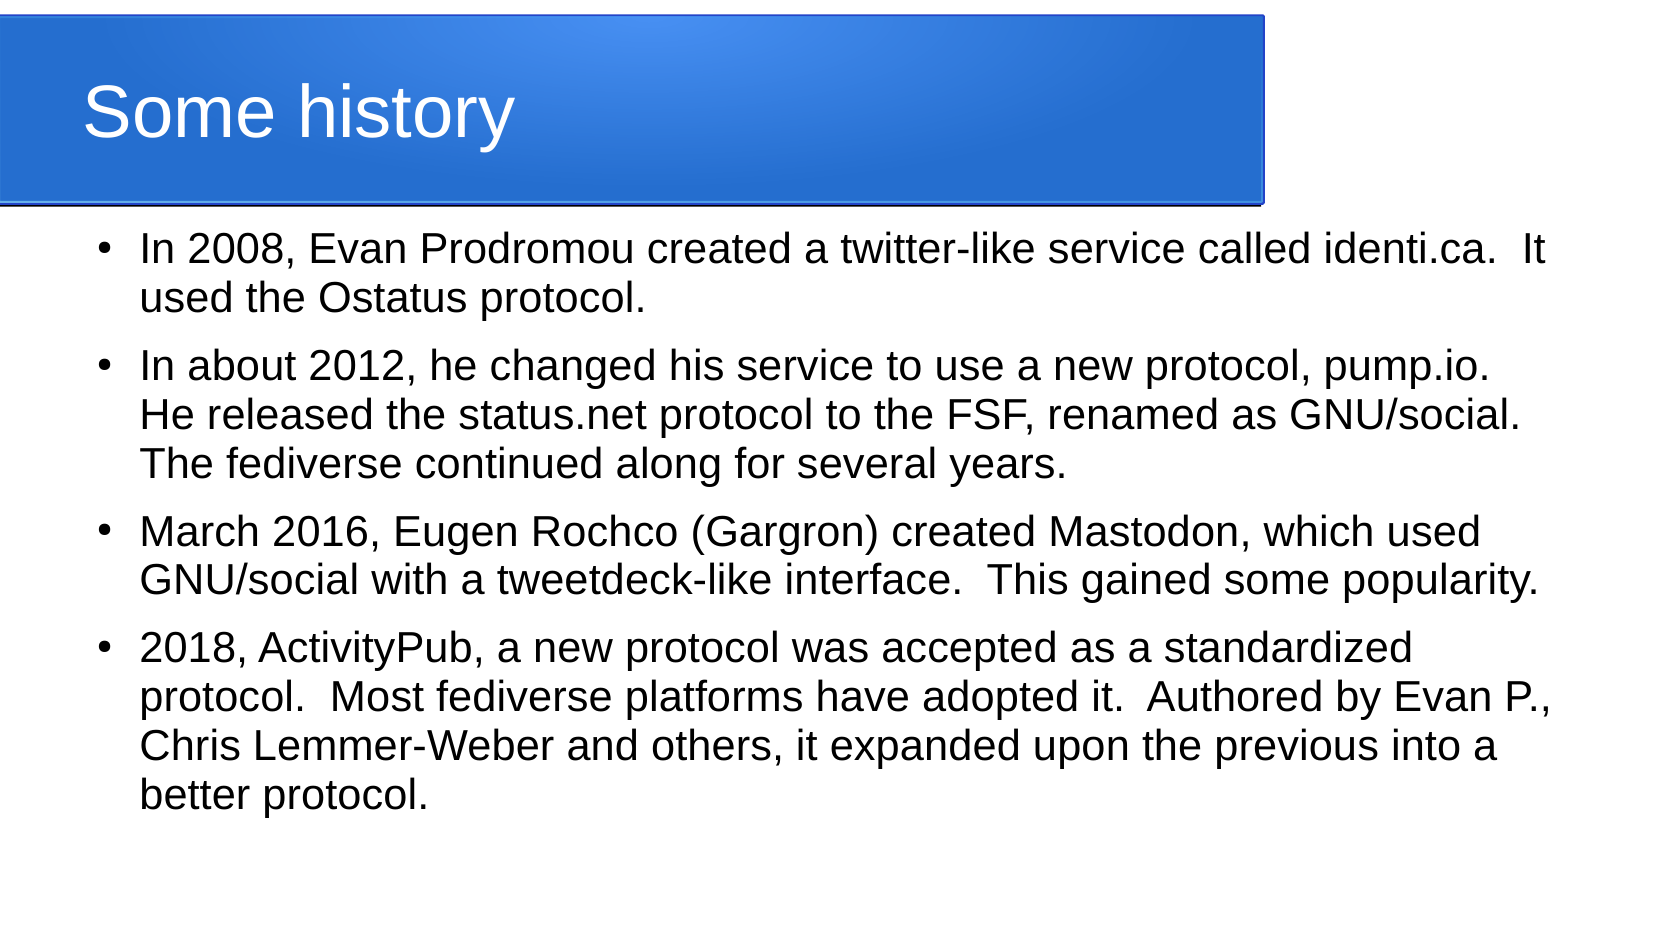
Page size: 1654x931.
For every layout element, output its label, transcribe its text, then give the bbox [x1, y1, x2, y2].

list In 2008, Evan Prodromou created a twitter-like service called identi.ca. It used the Ostatus protocol. In about 2012, he changed his service to use a new protocol, pump.io. He released the status.net protocol to the FSF, renamed as GNU/social. The fediverse continued along for several years. March 2016, Eugen Rochco (Gargron) created Mastodon, which used GNU/social with a tweetdeck-like interface. This gained some popularity. 2018, ActivityPub, a new protocol was accepted as a standardized protocol. Most fediverse platforms have adopted it. Authored by Evan P., Chris Lemmer-Weber and others, it expanded upon the previous into a better protocol. [82, 224, 1571, 856]
title Some history [82, 35, 1235, 189]
